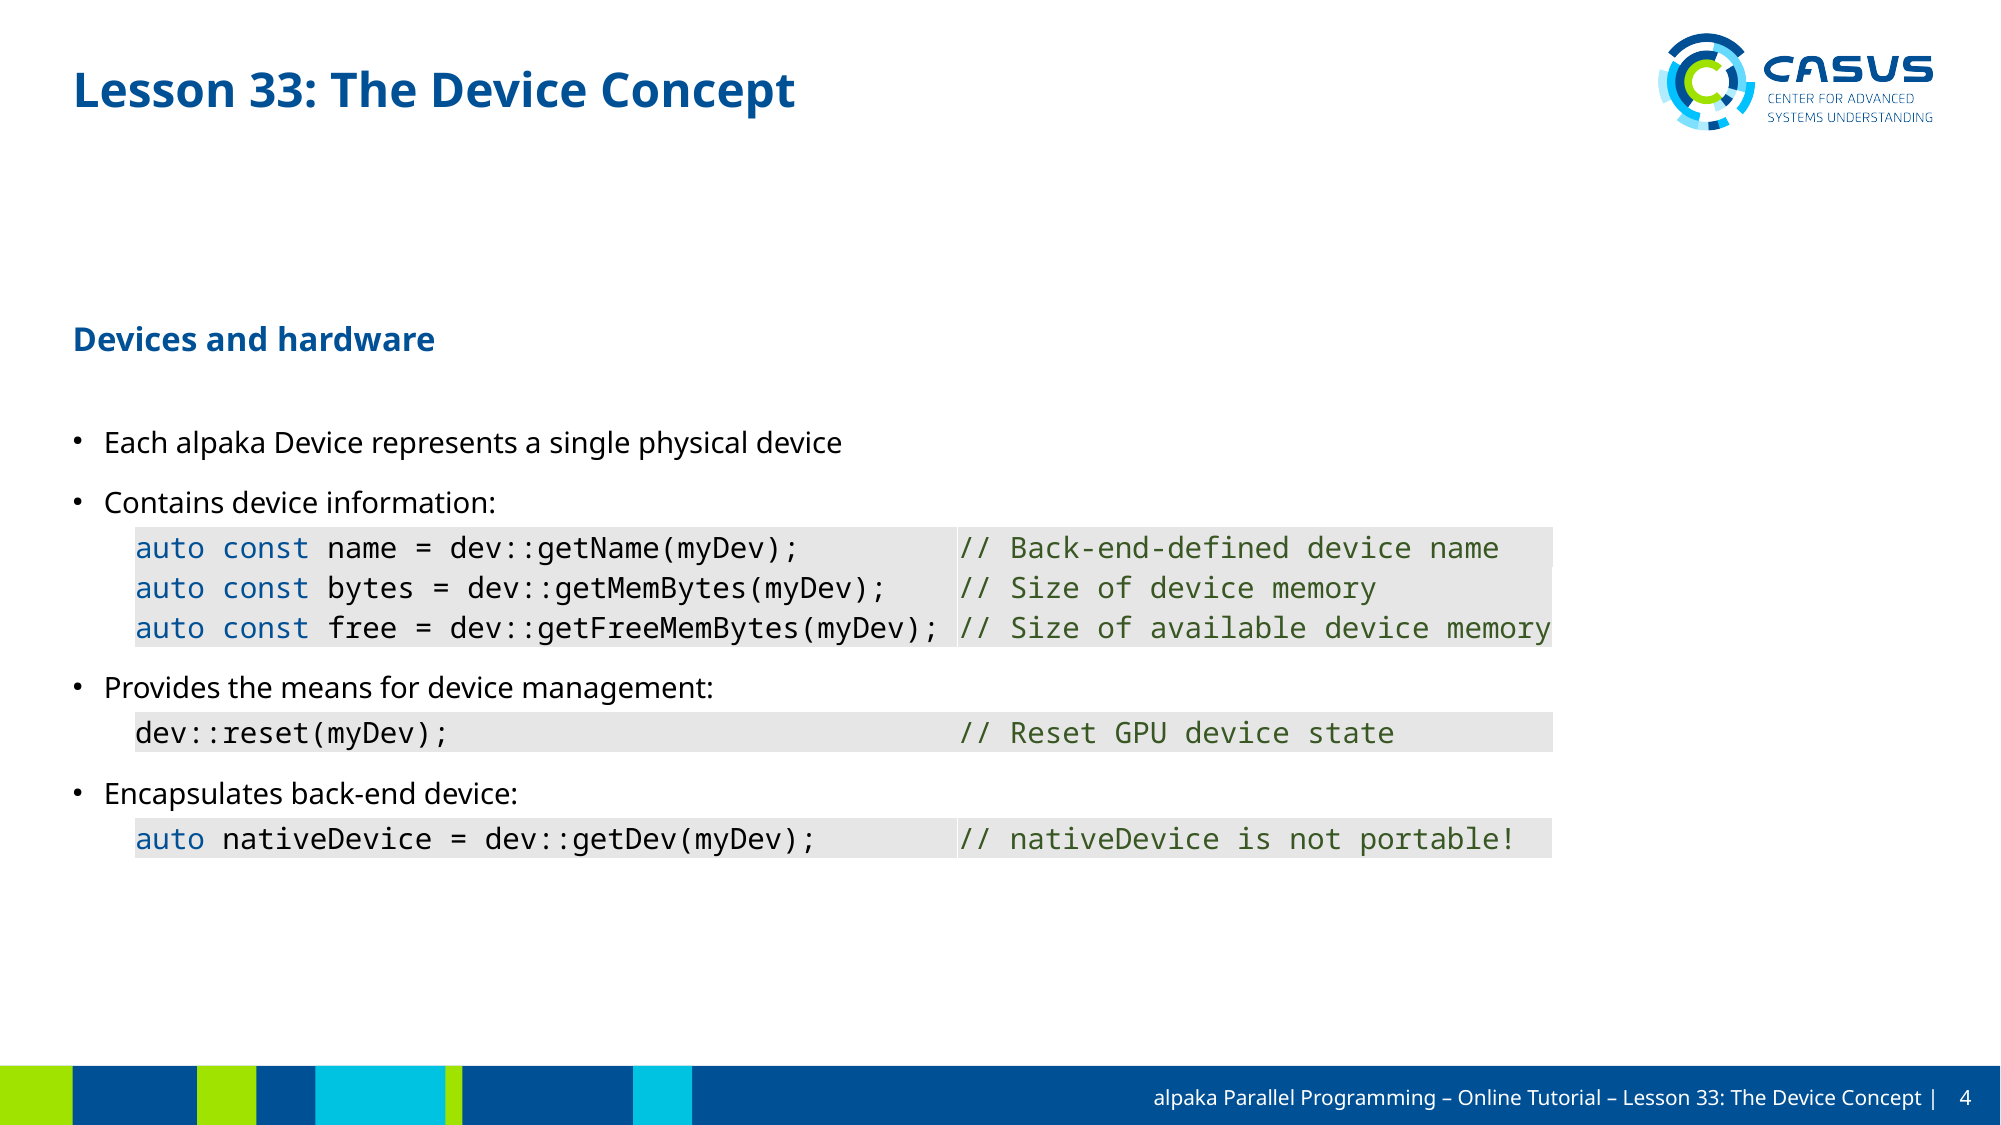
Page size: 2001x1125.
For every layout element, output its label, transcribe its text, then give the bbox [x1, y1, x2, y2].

picture [1658, 33, 1933, 131]
title Lesson 33: The Device Concept [72, 54, 1620, 123]
list Devices and hardware Each alpaka Device represents a single physical device Contains device information: auto const name = dev::getName(myDev); // Back-end-defined device name auto const bytes = dev::getMemBytes(myDev); // Size of device memory auto const free = dev::getFreeMemBytes(myDev); // Size of available device memory Provides the means for device management: dev::reset(myDev); // Reset GPU device state Encapsulates back-end device: auto nativeDevice = dev::getDev(myDev); // nativeDevice is not portable! [72, 316, 1620, 979]
